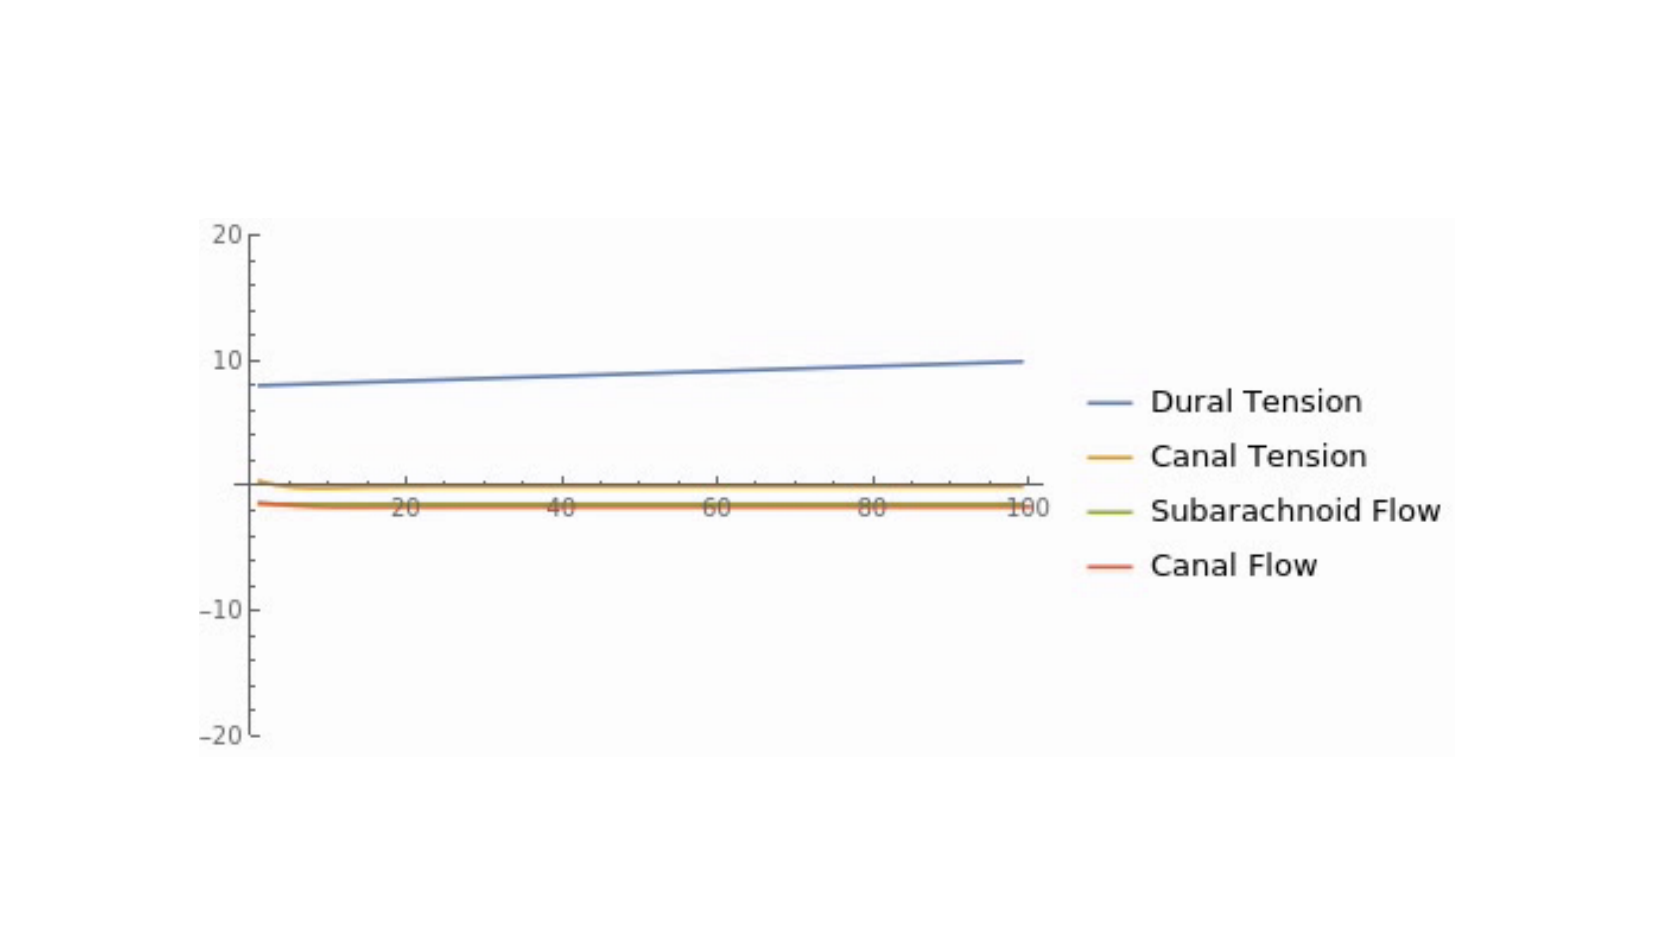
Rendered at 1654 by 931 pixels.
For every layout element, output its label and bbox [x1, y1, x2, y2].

text_box [198, 217, 1456, 758]
